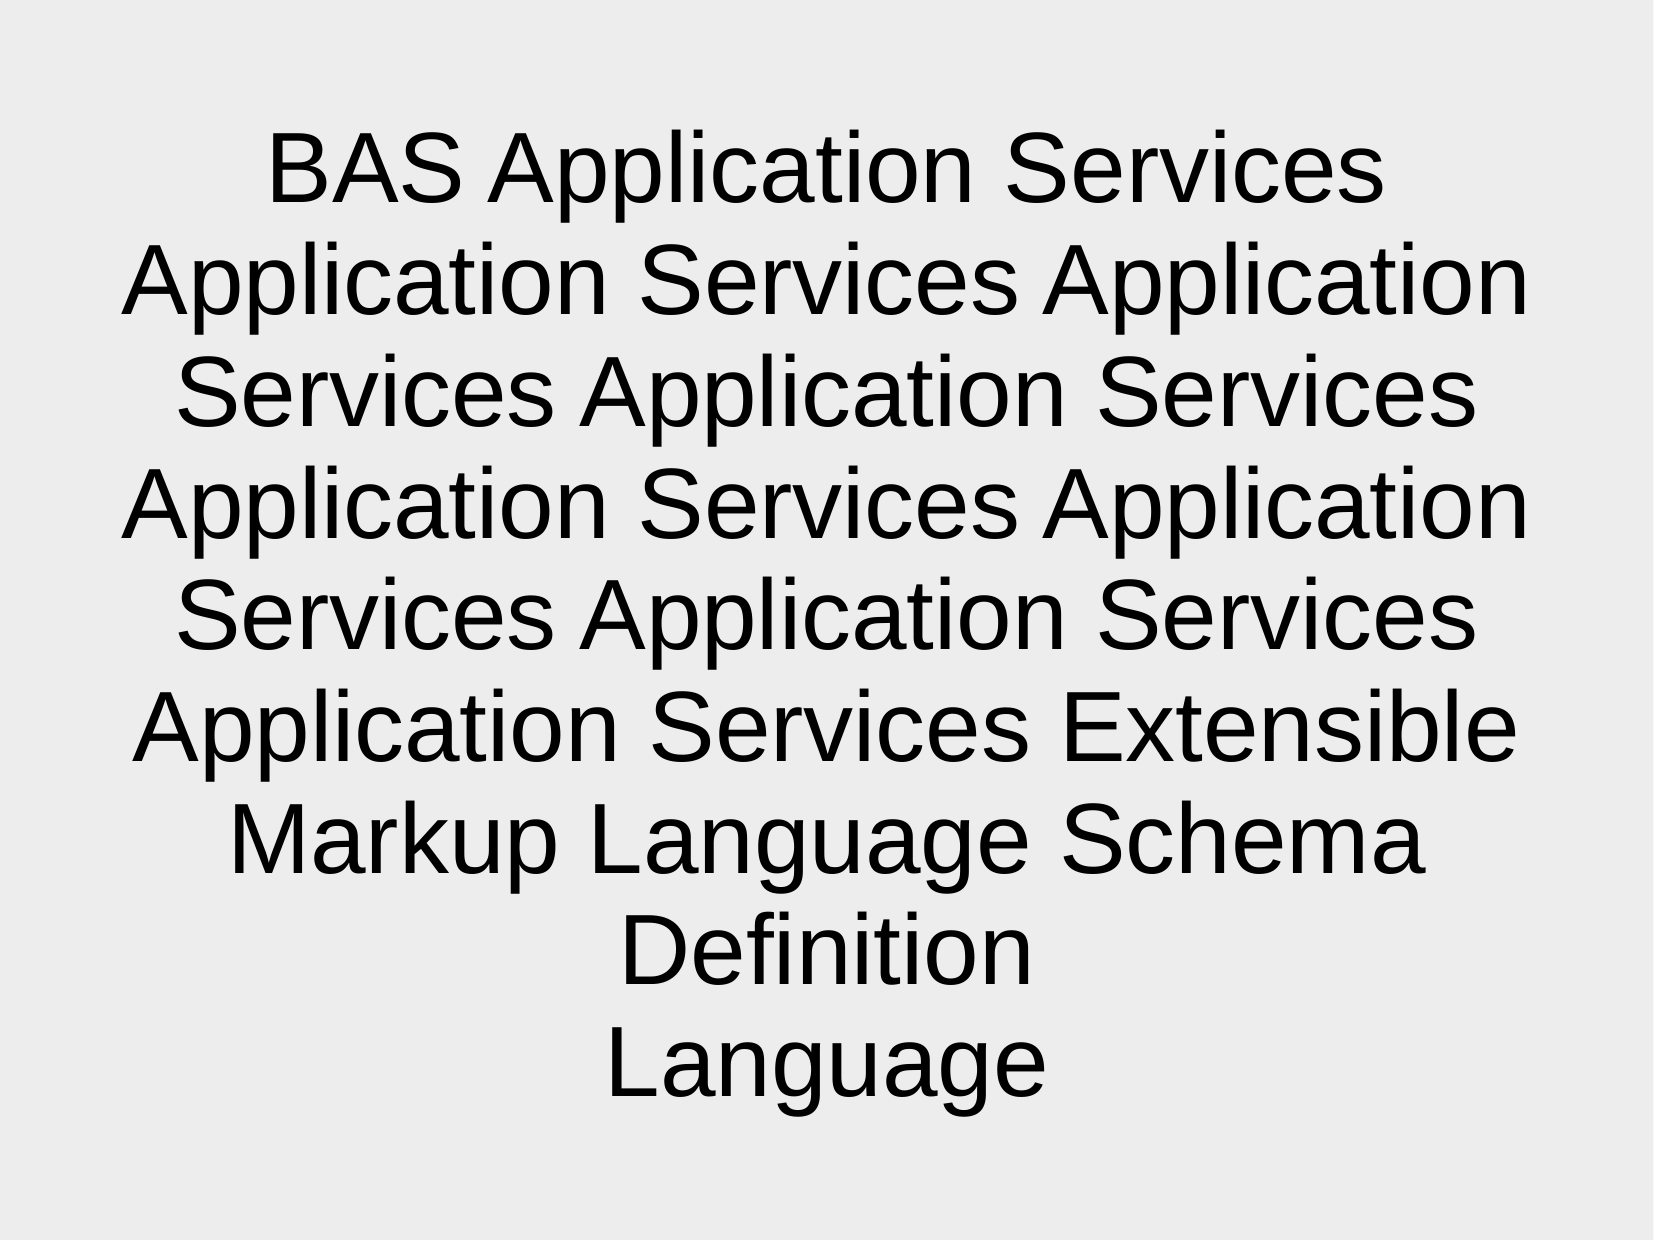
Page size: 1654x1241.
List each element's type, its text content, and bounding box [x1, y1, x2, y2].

text_box BAS Application Services Application Services Application Services Application Services Application Services Application Services Application Services Application Services Extensible Markup Language Schema Definition Language [0, 105, 1654, 1124]
